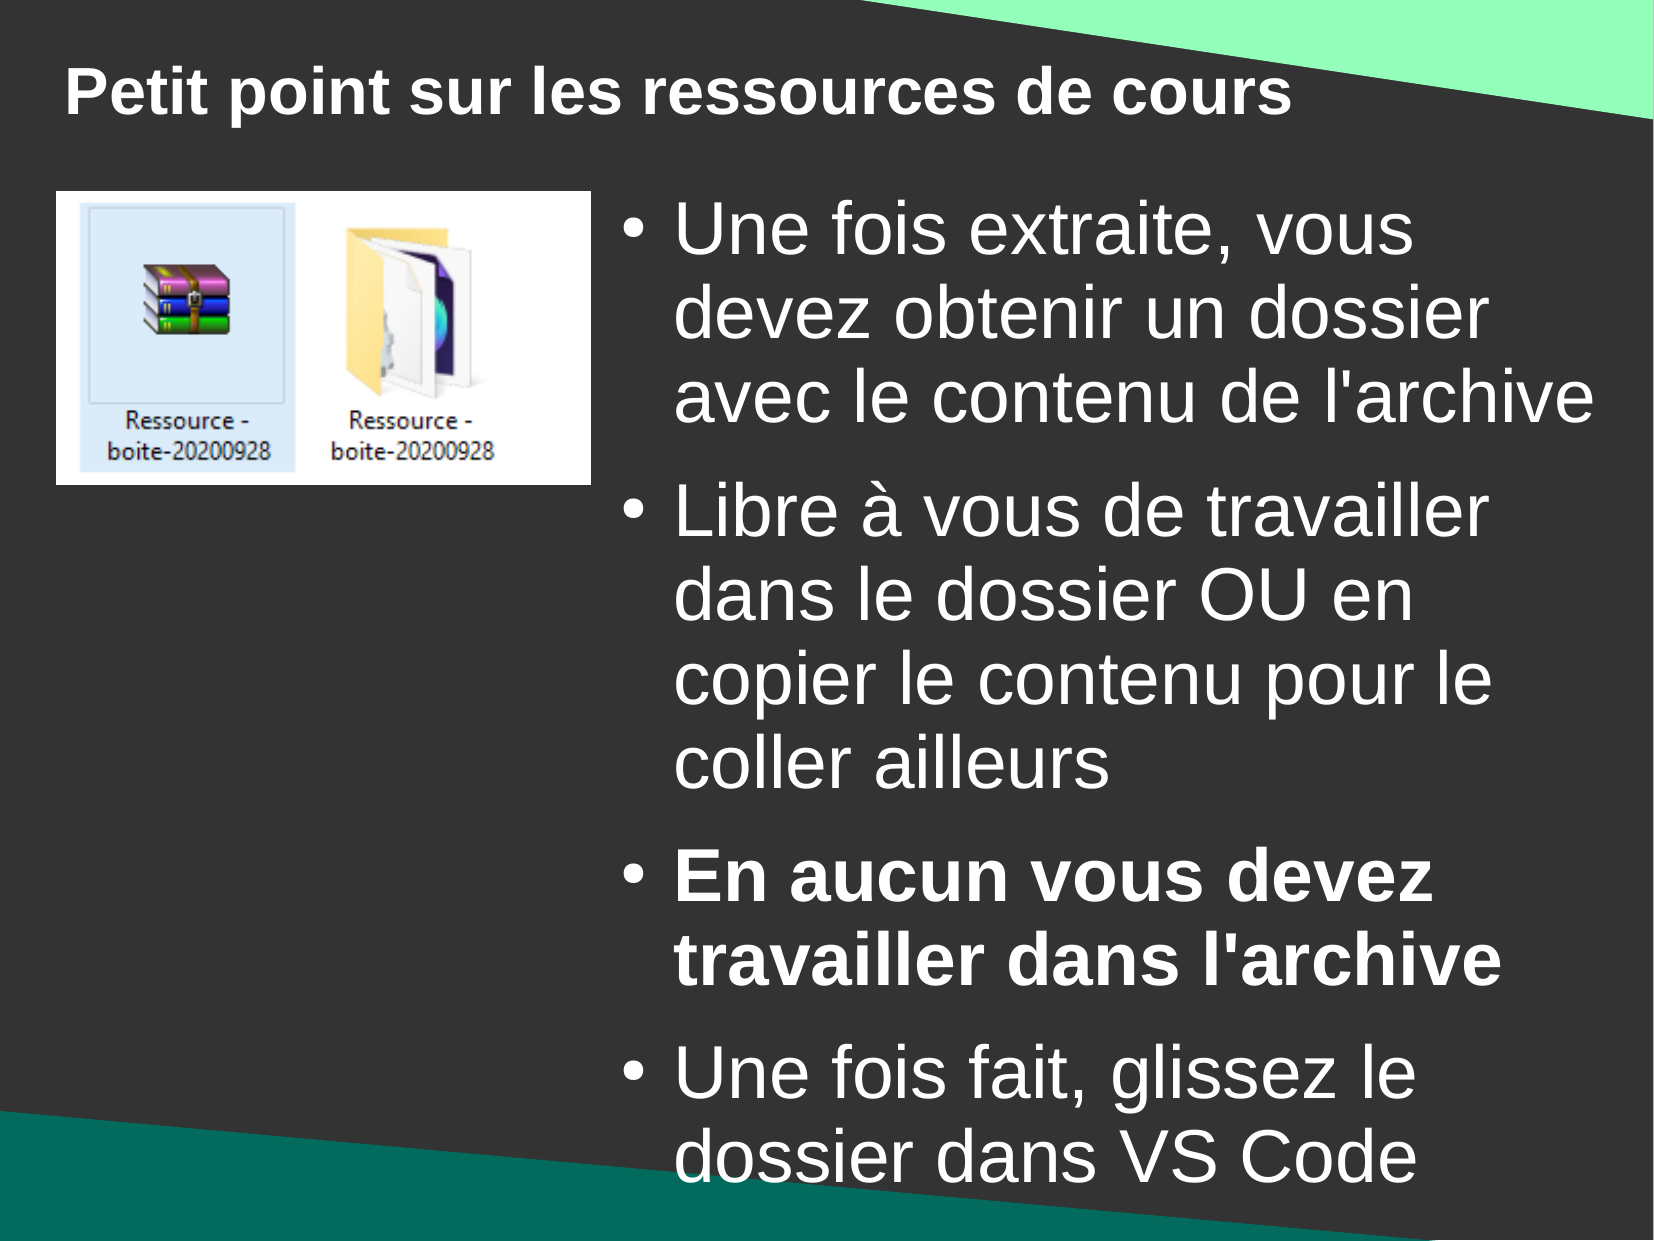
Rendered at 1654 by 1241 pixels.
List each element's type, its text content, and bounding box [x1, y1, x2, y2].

text_box [860, 0, 1654, 120]
list Une fois extraite, vous devez obtenir un dossier avec le contenu de l'archive Libre à vous de travailler dans le dossier OU en copier le contenu pour le coller ailleurs En aucun vous devez travailler dans l'archive Une fois fait, glissez le dossier dans VS Code [602, 186, 1620, 1229]
picture [56, 191, 591, 485]
title Petit point sur les ressources de cours [64, 54, 1553, 157]
